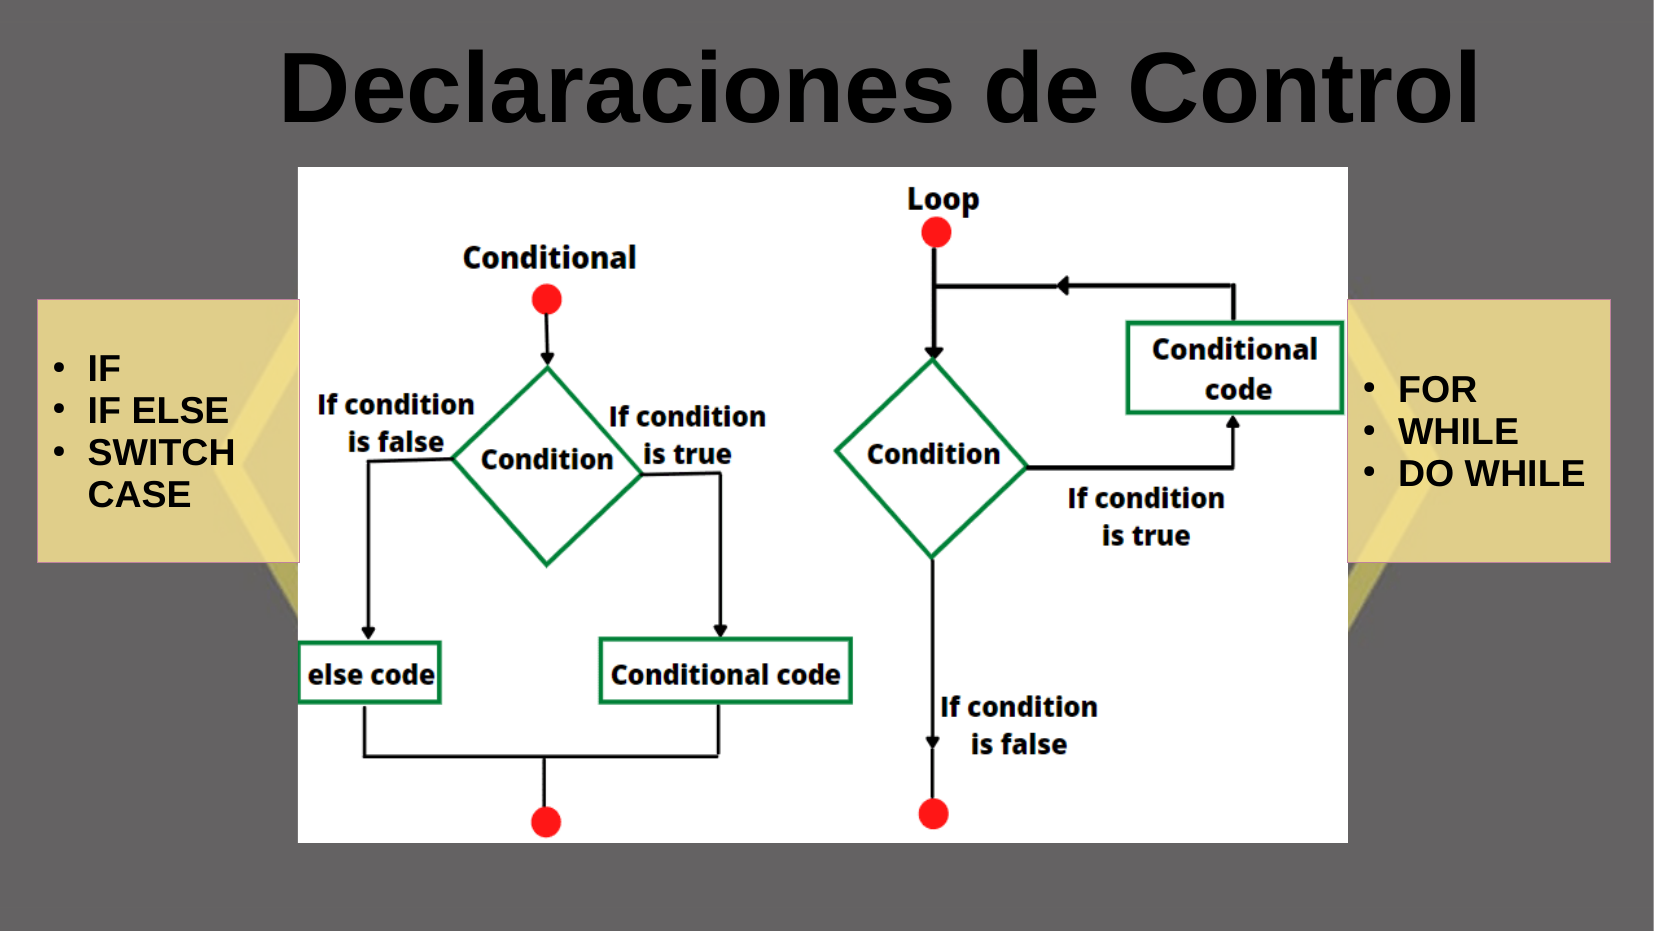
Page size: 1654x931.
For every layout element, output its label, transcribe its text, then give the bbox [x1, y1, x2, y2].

text_box IF IF ELSE SWITCH CASE [37, 299, 300, 563]
text_box FOR WHILE DO WHILE [1347, 299, 1611, 563]
picture [0, 0, 1654, 931]
text_box Declaraciones de Control [187, 24, 1576, 263]
